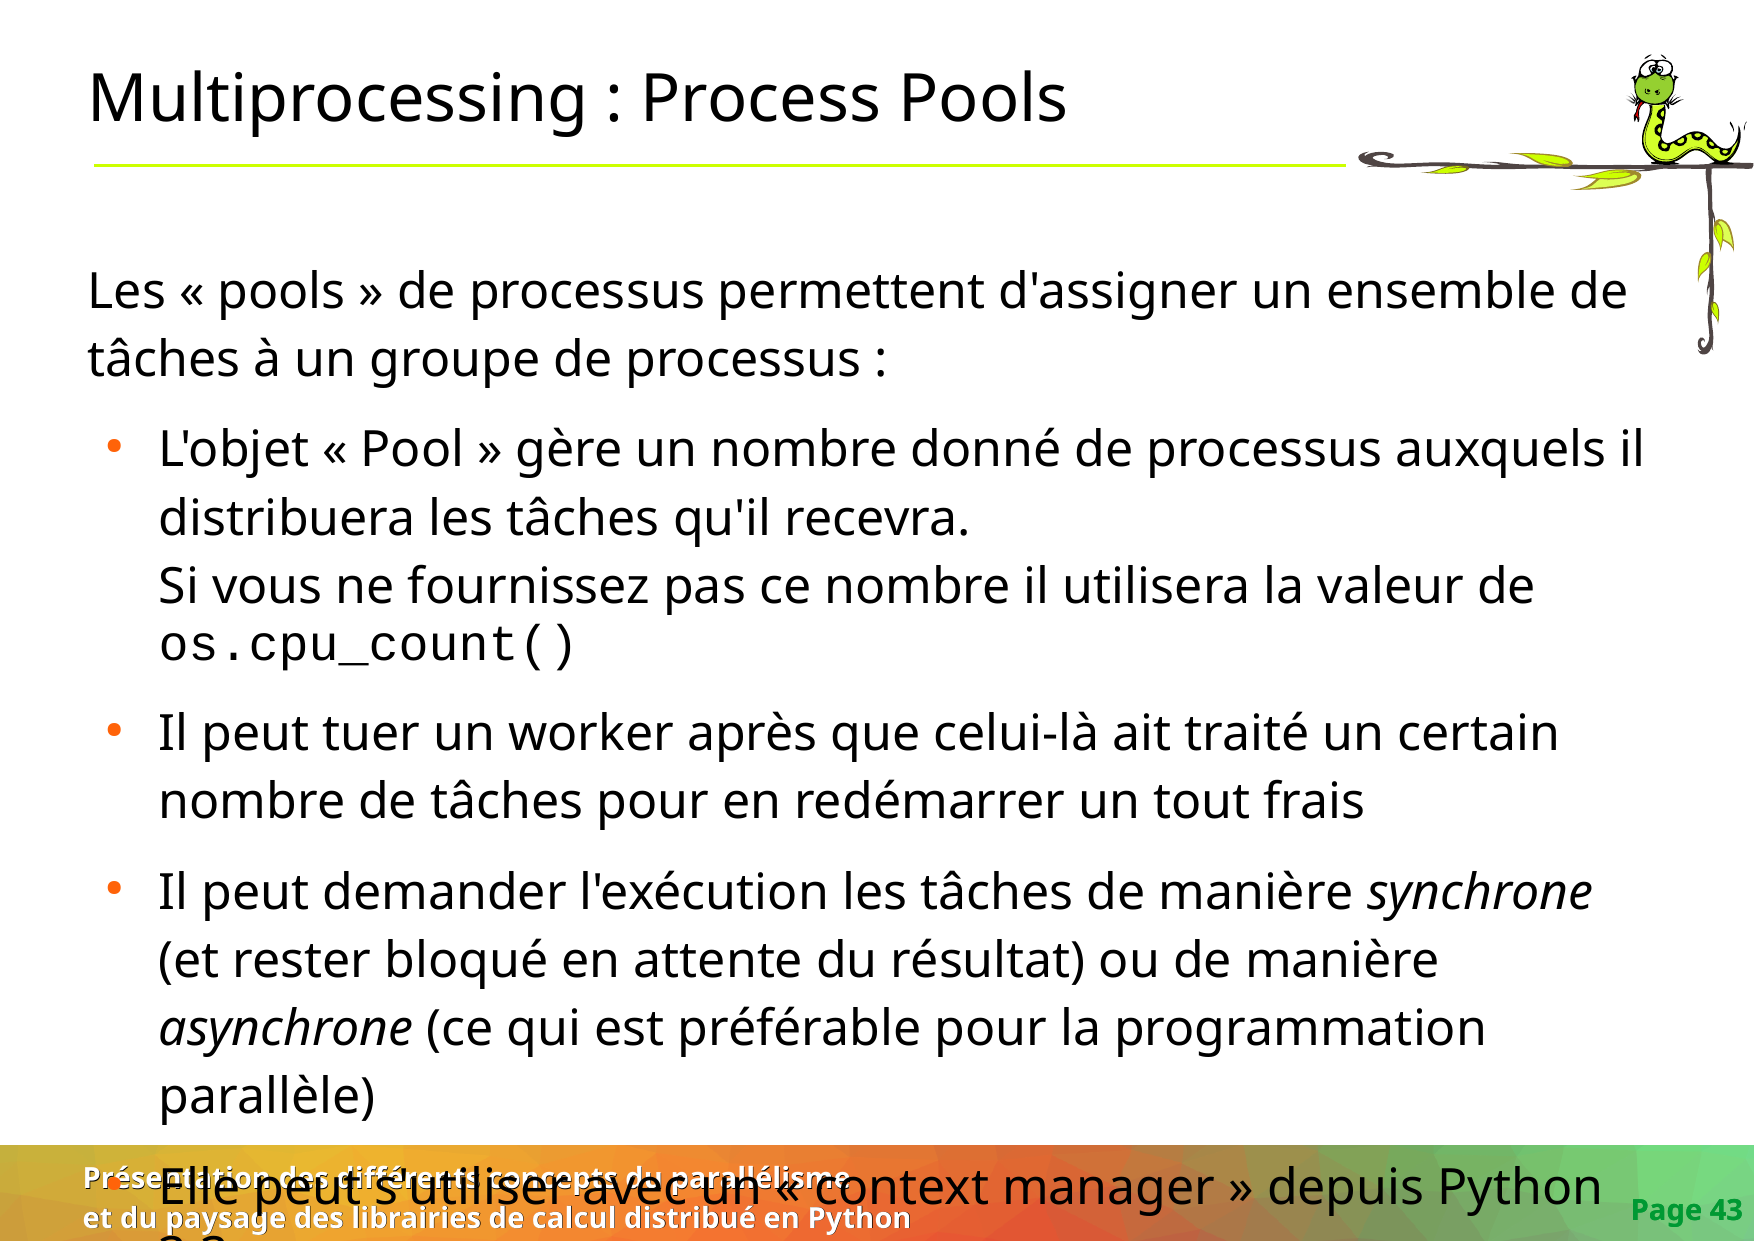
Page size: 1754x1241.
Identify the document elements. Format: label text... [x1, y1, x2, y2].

picture [0, 1145, 1754, 1241]
title Multiprocessing : Process Pools [87, 31, 1667, 160]
list Les « pools » de processus permettent d'assigner un ensemble de tâches à un groupe de processus : L'objet « Pool » gère un nombre donné de processus auxquels il distribuera les tâches qu'il recevra. Si vous ne fournissez pas ce nombre il utilisera la valeur de os.cpu_count() Il peut tuer un worker après que celui-là ait traité un certain nombre de tâches pour en redémarrer un tout frais Il peut demander l'exécution les tâches de manière synchrone (et rester bloqué en attente du résultat) ou de manière asynchrone (ce qui est préférable pour la programmation parallèle) Elle peut s'utiliser avec un « context manager » depuis Python 3.3 [87, 254, 1667, 1020]
